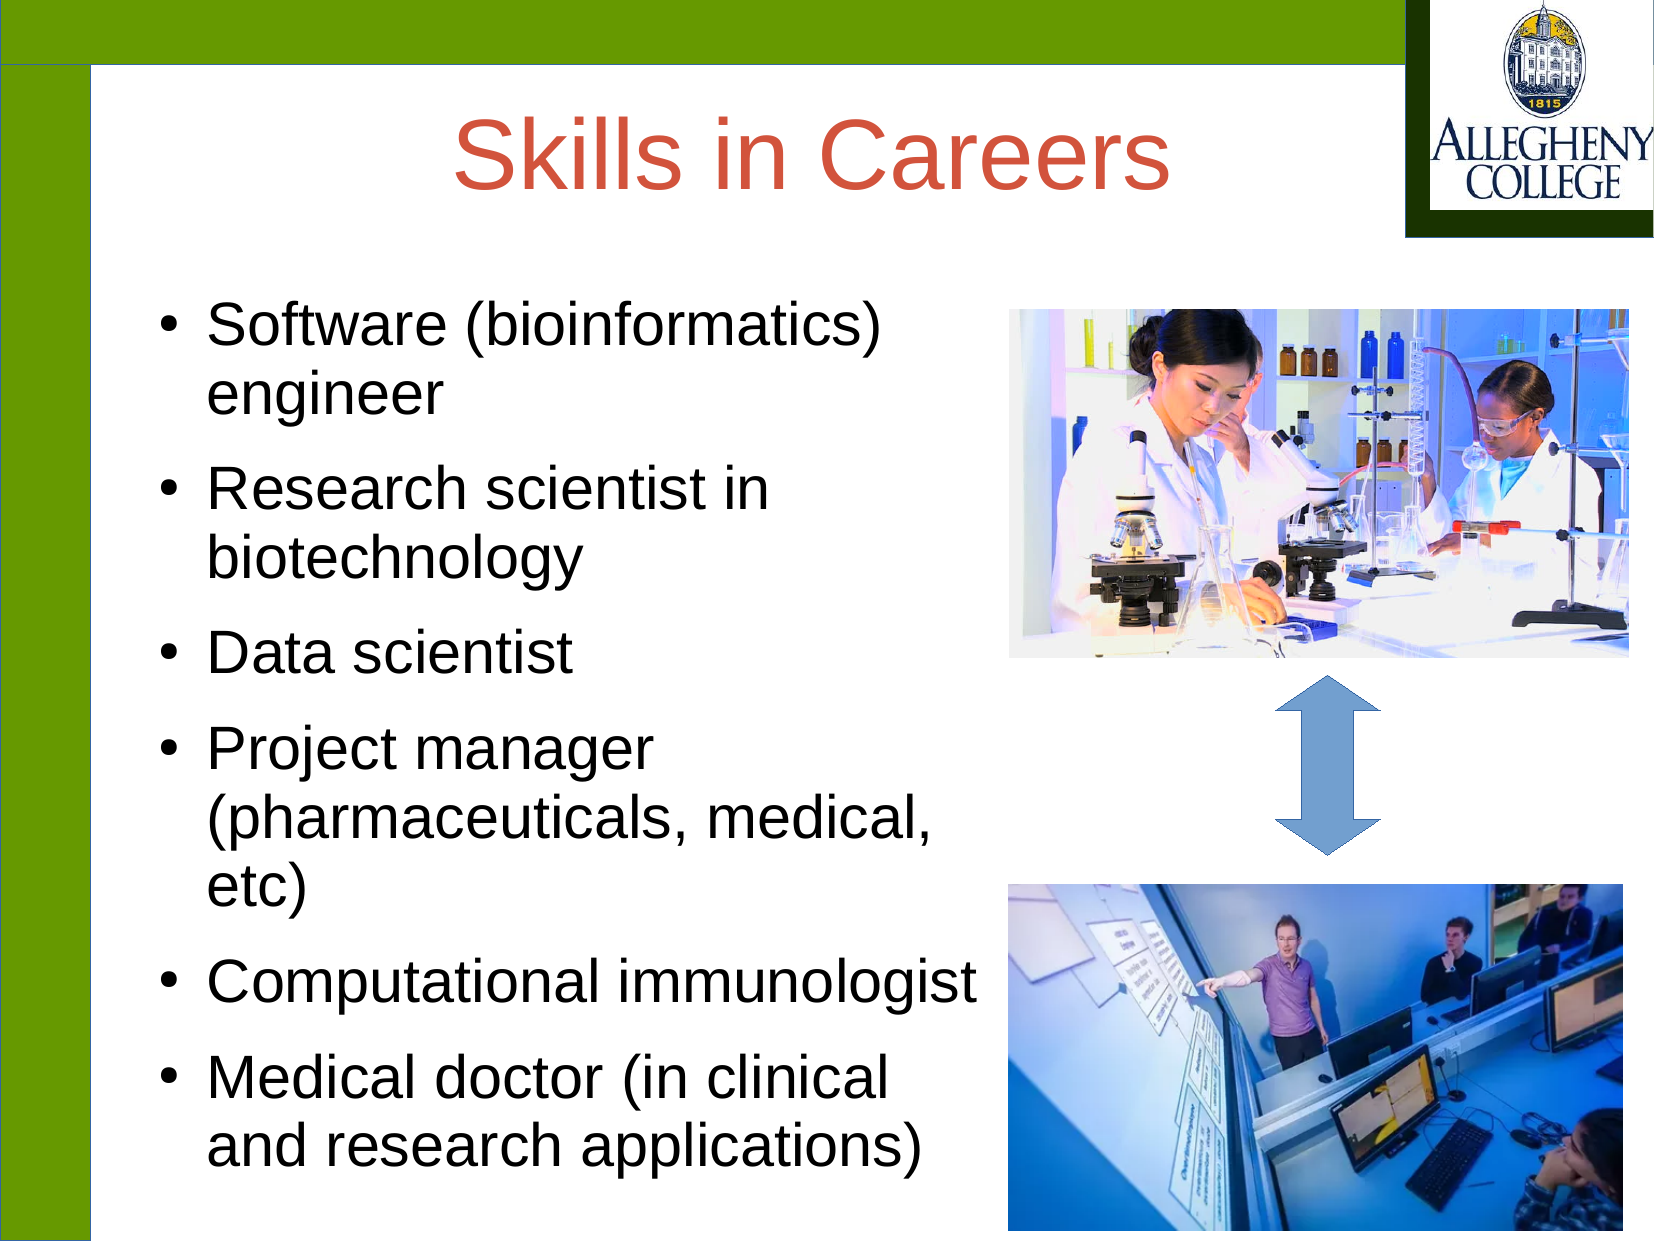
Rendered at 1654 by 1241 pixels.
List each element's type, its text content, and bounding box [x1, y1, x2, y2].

text_box Skills in Careers [361, 91, 1264, 267]
picture [1009, 309, 1629, 658]
list Software (bioinformatics) engineer Research scientist in biotechnology Data scientist Project manager (pharmaceuticals, medical, etc) Computational immunologist Medical doctor (in clinical and research applications) [141, 290, 1006, 1186]
text_box [1275, 675, 1381, 856]
text_box [0, 0, 1654, 1241]
picture [1430, 0, 1654, 210]
picture [1008, 884, 1623, 1231]
